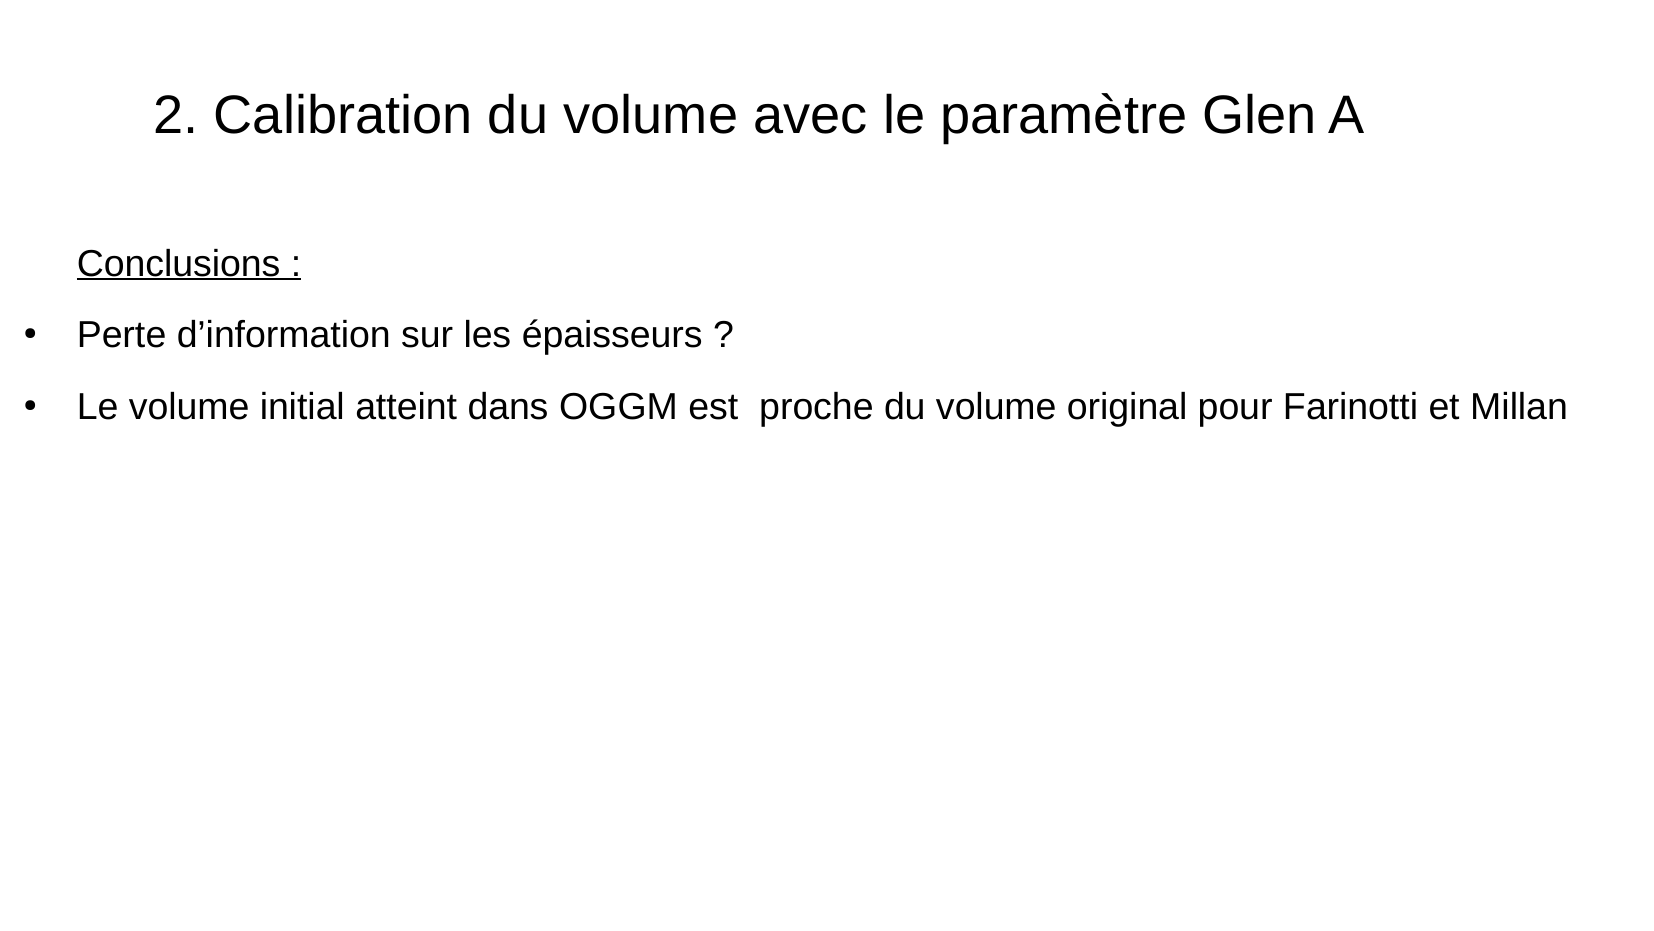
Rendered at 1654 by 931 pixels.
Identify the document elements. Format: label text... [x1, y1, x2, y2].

title 2. Calibration du volume avec le paramètre Glen A [82, 37, 1571, 193]
list Conclusions : Perte d’information sur les épaisseurs ? Le volume initial atteint dans OGGM est proche du volume original pour Farinotti et Millan [5, 242, 1625, 782]
